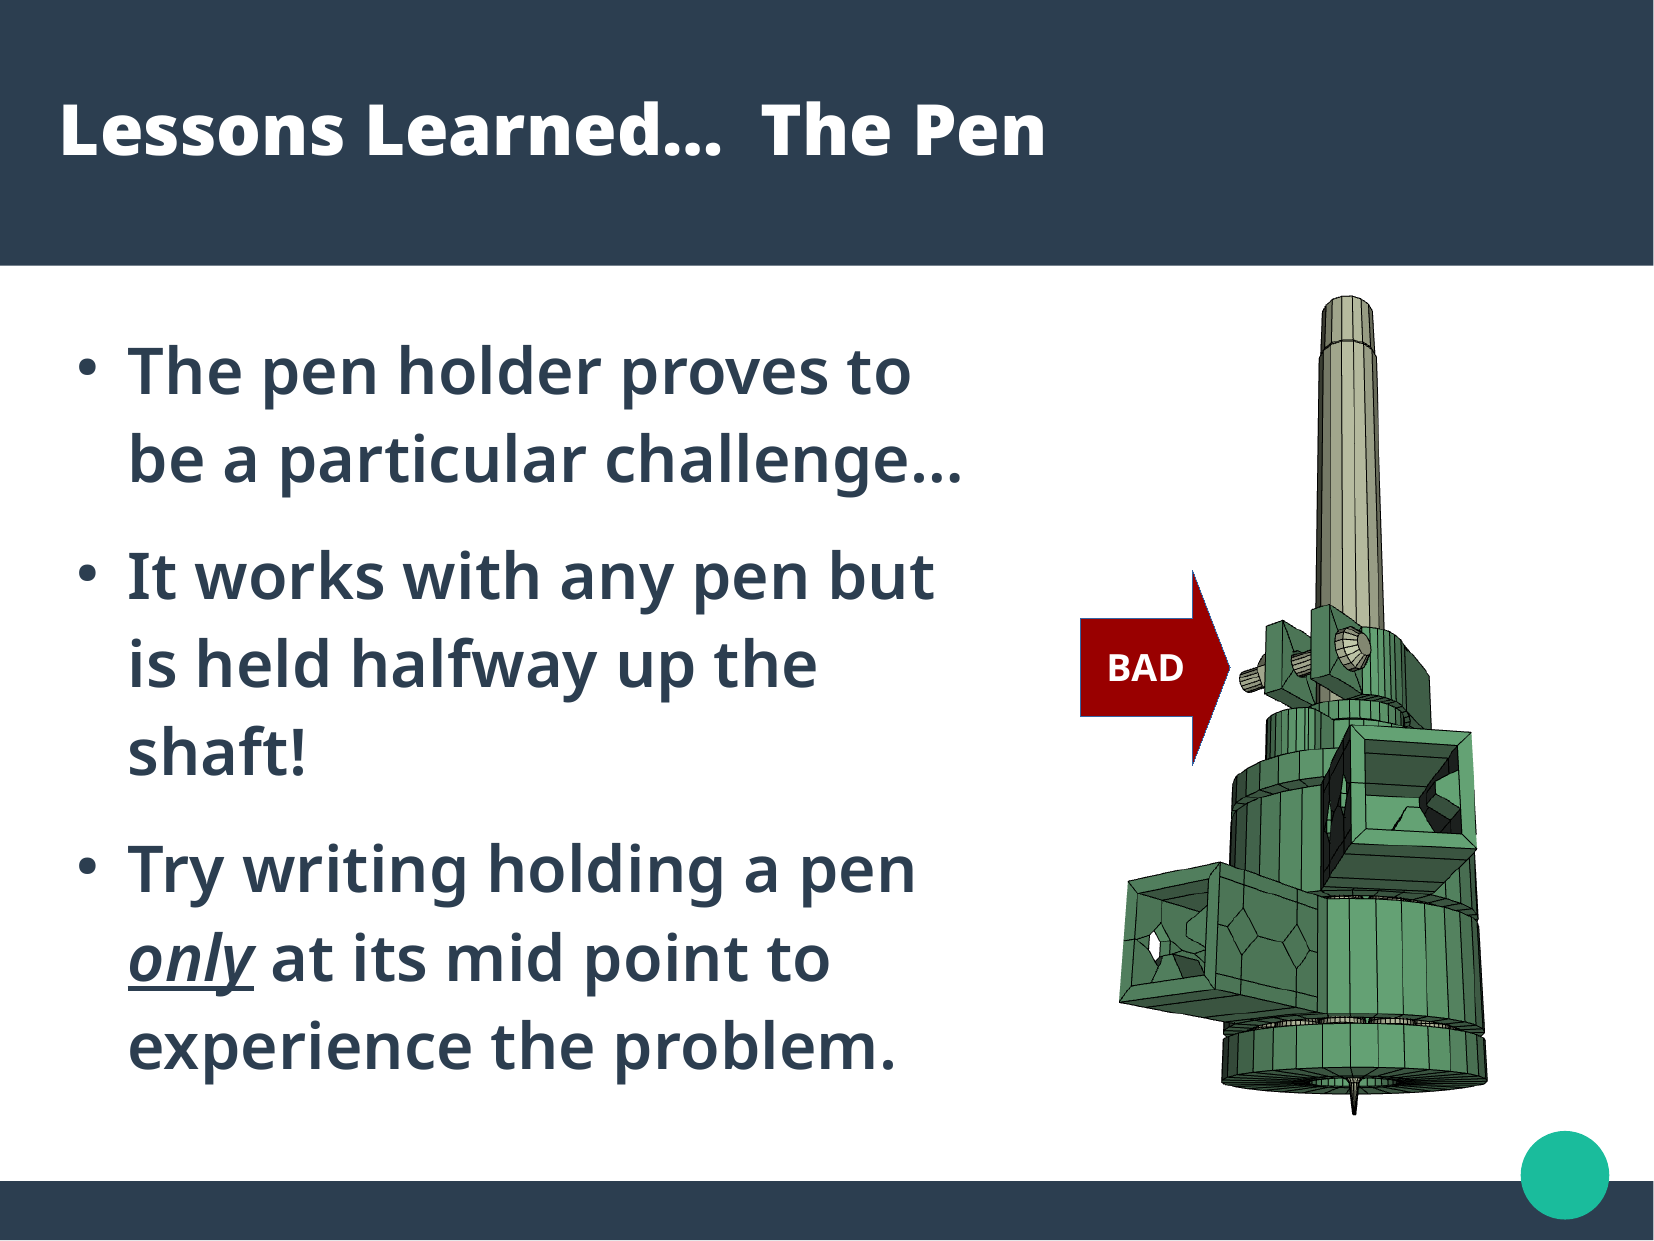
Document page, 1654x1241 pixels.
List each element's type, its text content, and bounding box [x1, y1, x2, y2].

text_box BAD [1080, 570, 1231, 766]
title Lessons Learned… The Pen [59, 49, 1595, 207]
list The pen holder proves to be a particular challenge… It works with any pen but is held halfway up the shaft! Try writing holding a pen only at its mid point to experience the problem. [59, 324, 991, 1152]
picture [1065, 269, 1523, 1158]
